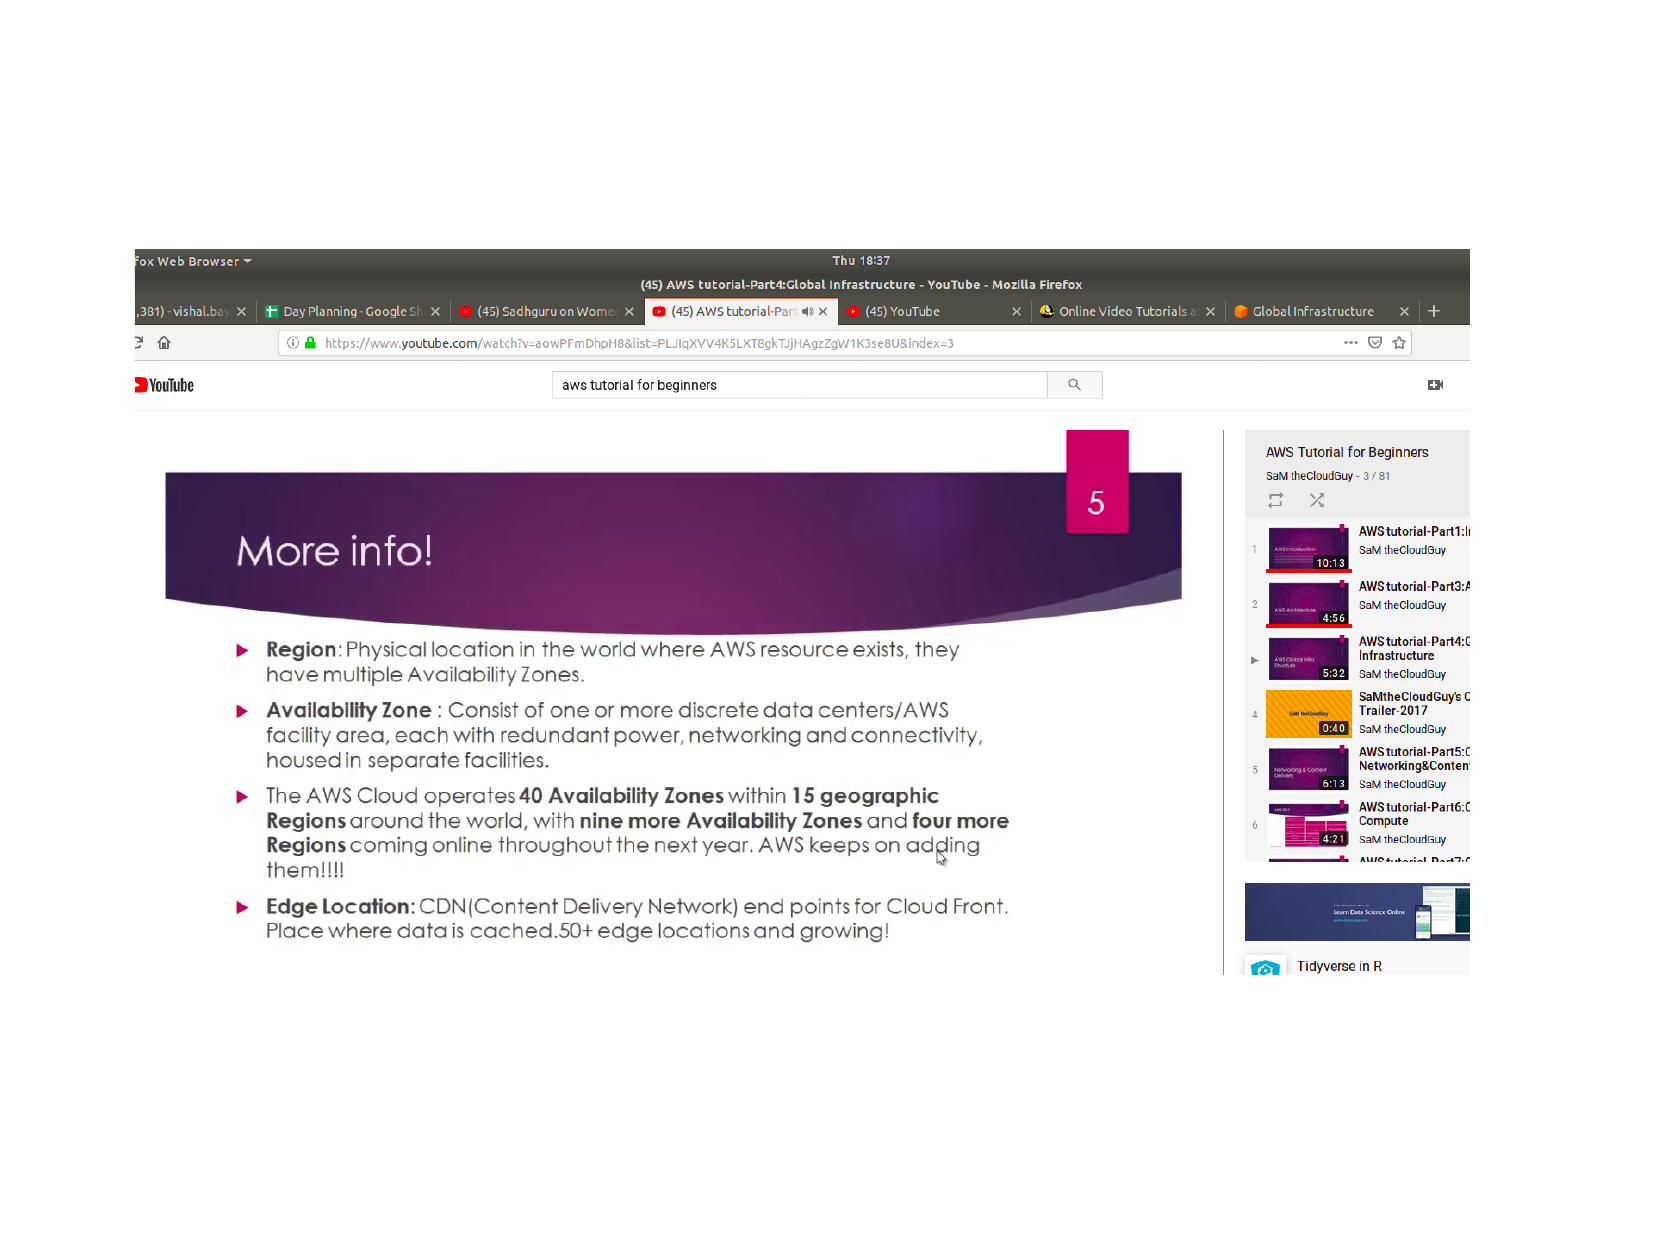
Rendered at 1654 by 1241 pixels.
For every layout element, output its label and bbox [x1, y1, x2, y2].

picture [134, 210, 1470, 975]
